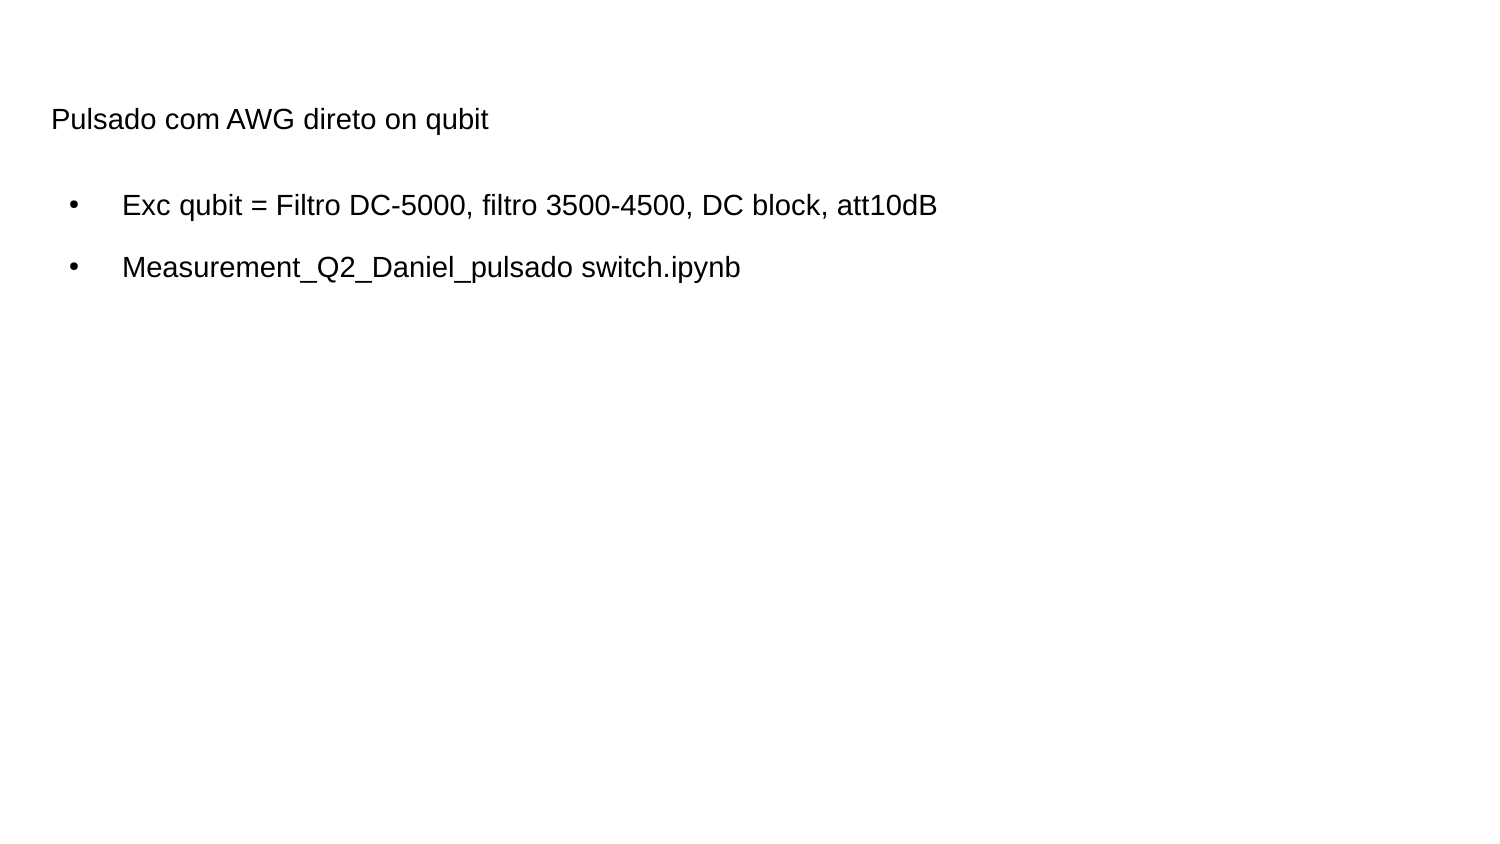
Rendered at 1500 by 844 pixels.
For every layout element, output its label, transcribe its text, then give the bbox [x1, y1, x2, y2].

list Exc qubit = Filtro DC-5000, filtro 3500-4500, DC block, att10dB Measurement_Q2_Daniel_pulsado switch.ipynb [51, 189, 1449, 750]
title Pulsado com AWG direto on qubit [51, 72, 1449, 167]
